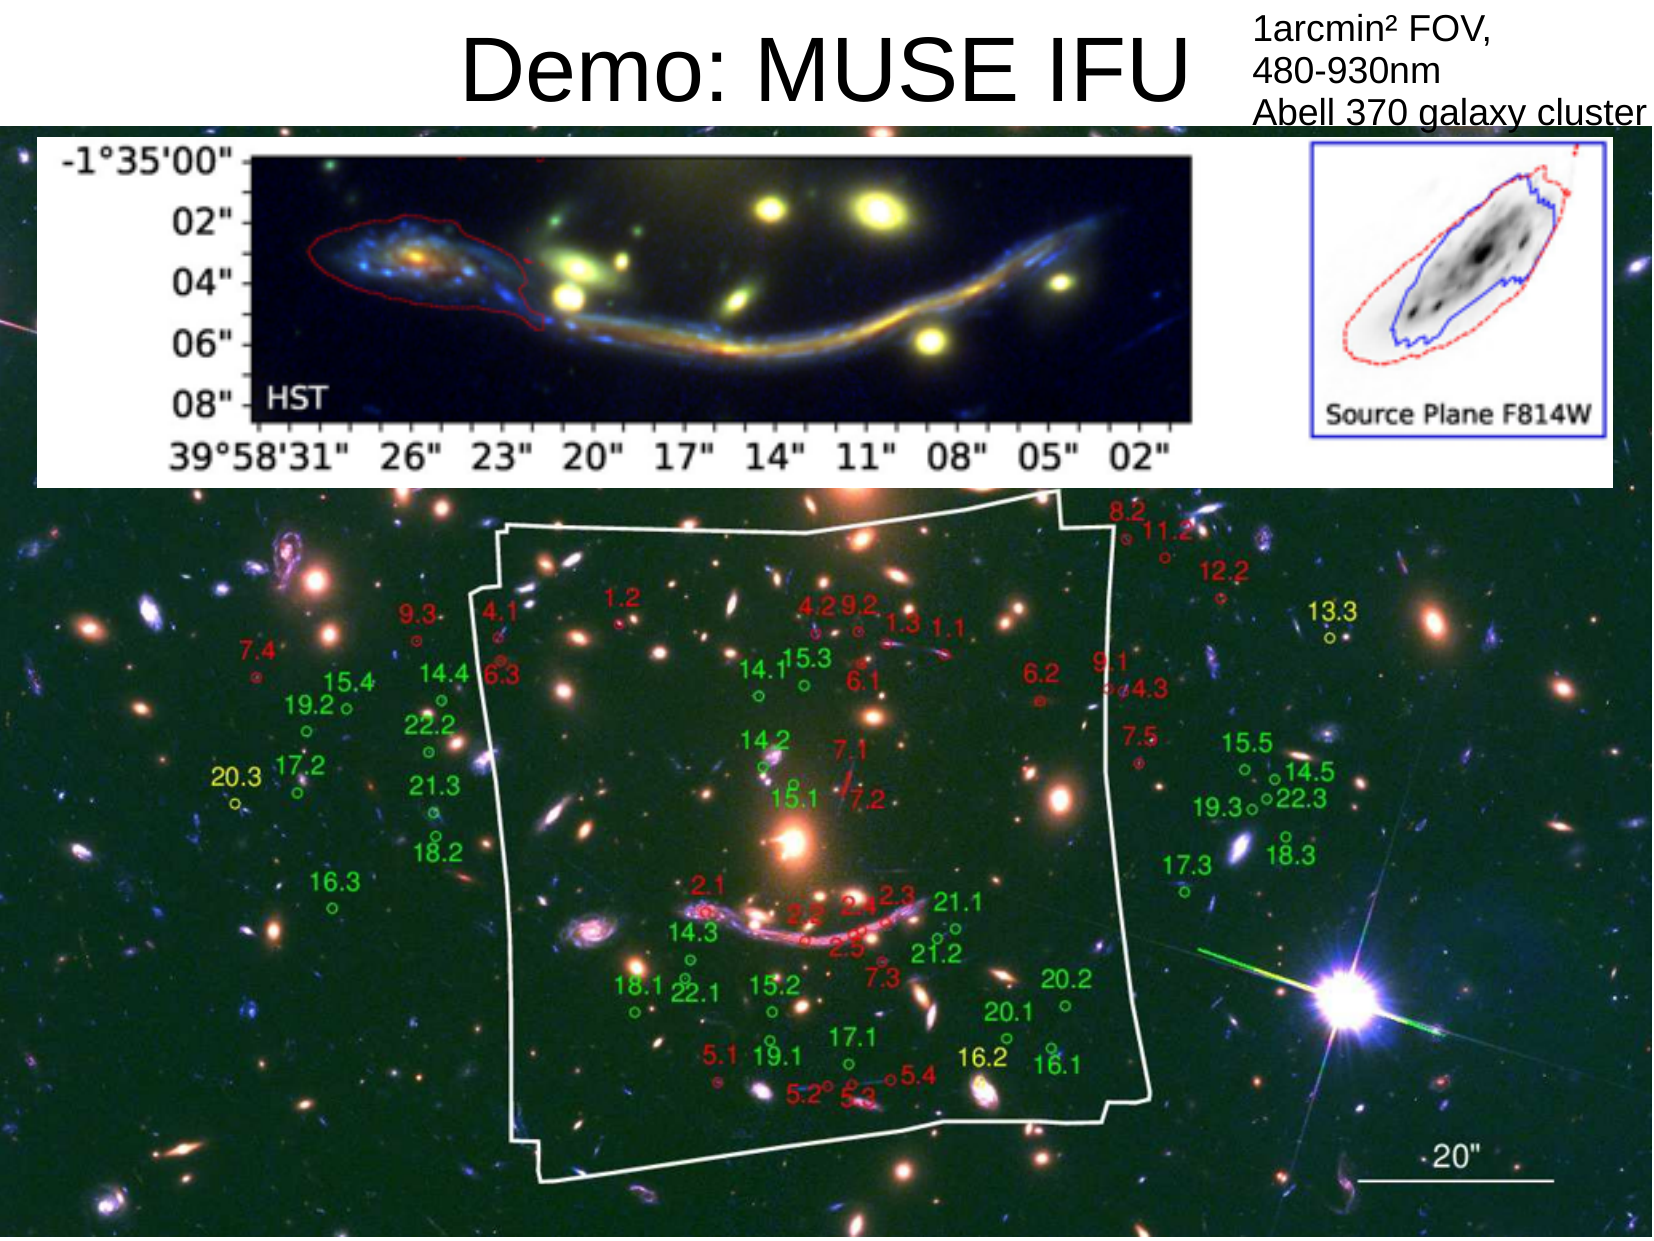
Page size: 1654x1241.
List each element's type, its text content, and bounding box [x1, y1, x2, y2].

title Demo: MUSE IFU [82, 0, 1237, 137]
text_box 1arcmin² FOV, 480-930nm Abell 370 galaxy cluster [1237, 0, 1654, 183]
picture [0, 126, 1652, 1237]
